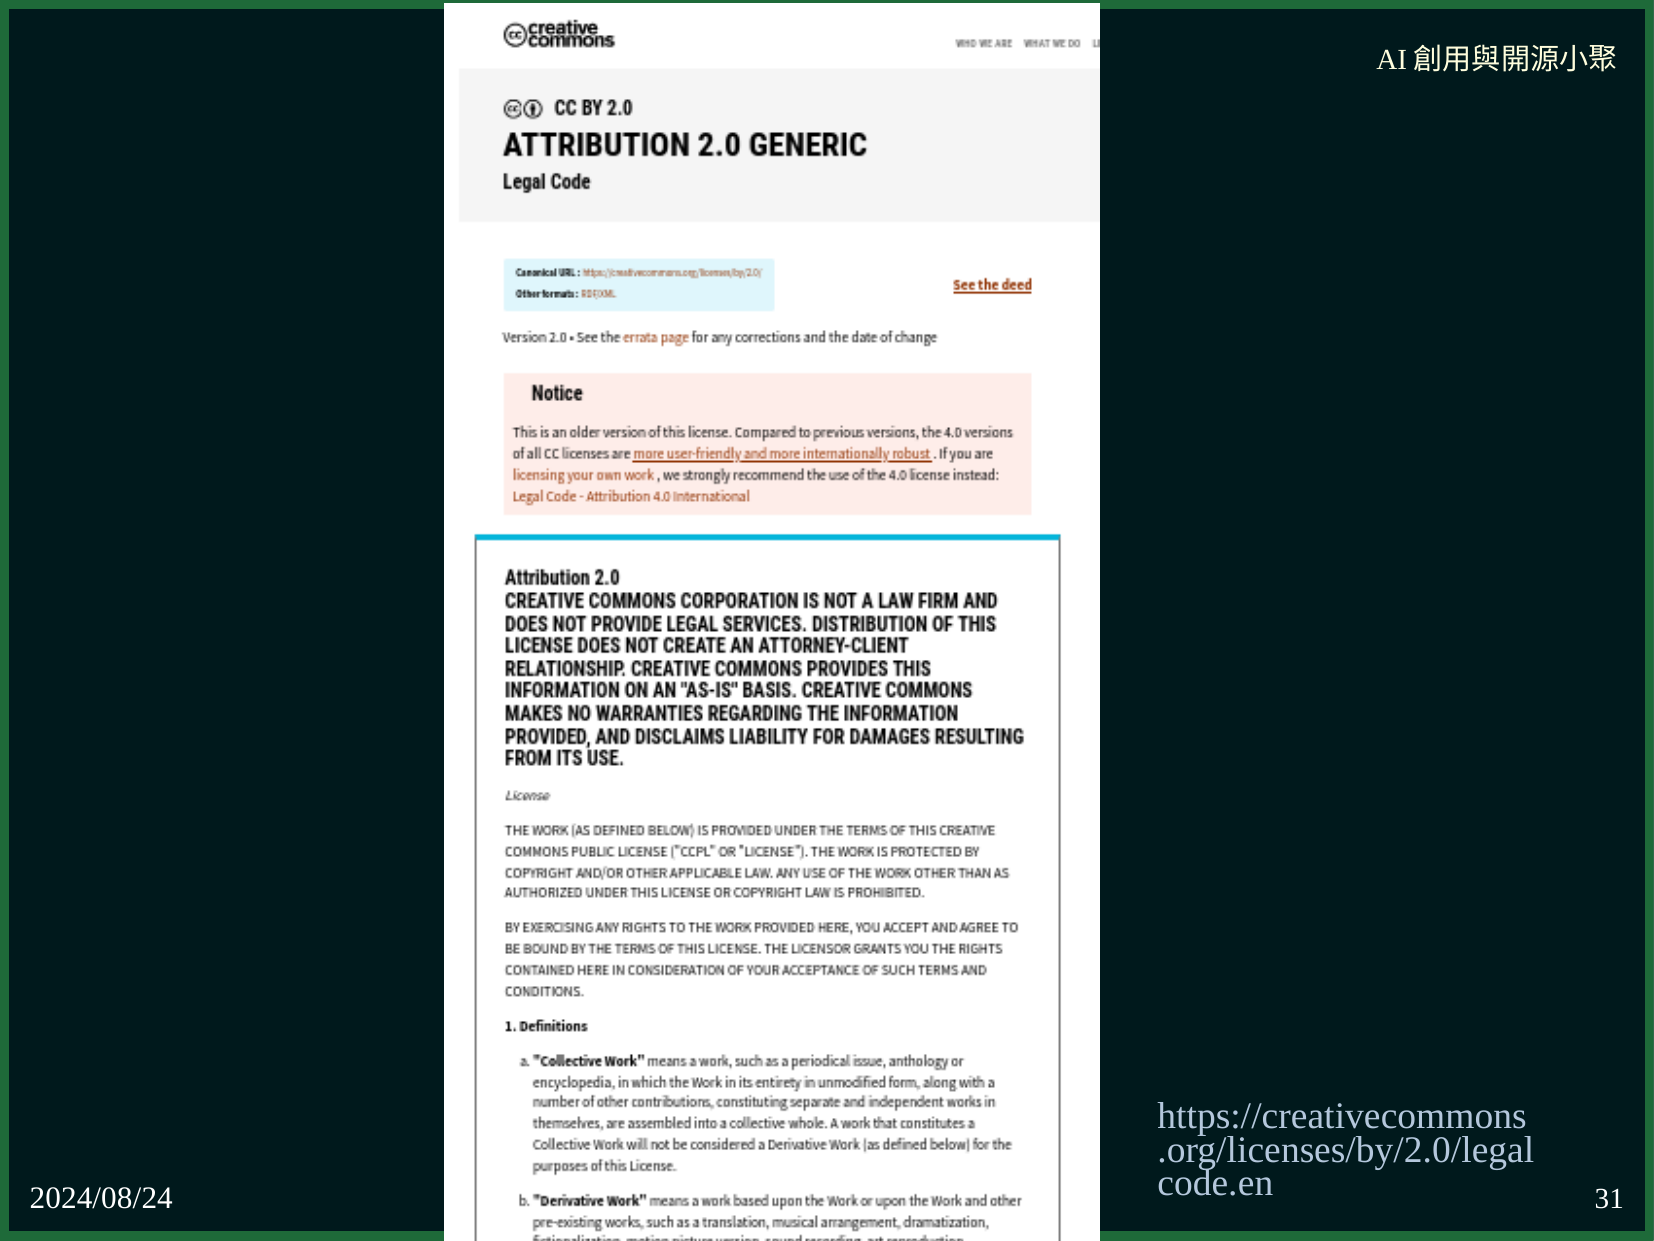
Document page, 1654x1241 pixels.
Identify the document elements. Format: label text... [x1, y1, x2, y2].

picture [444, 3, 1100, 1241]
text_box https://creativecommons.org/licenses/by/2.0/legalcode.en [1157, 1045, 1536, 1188]
